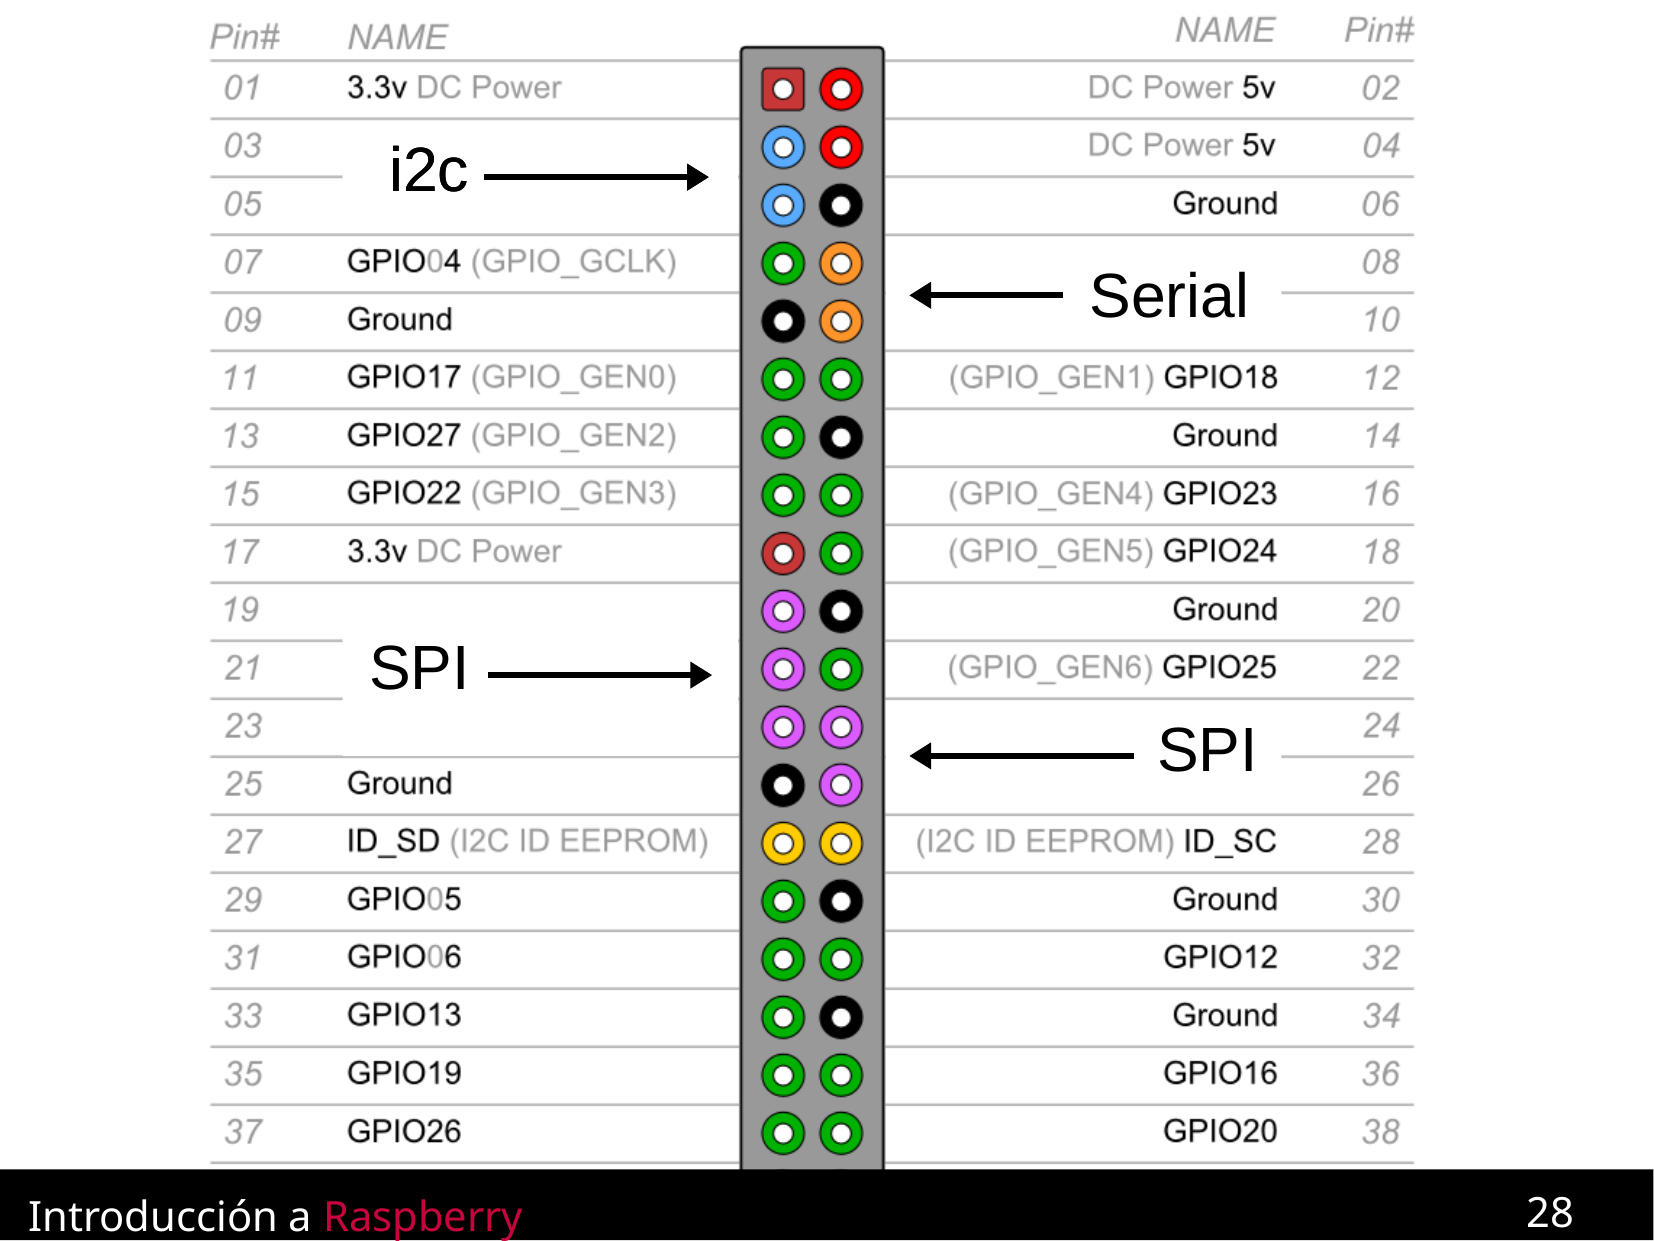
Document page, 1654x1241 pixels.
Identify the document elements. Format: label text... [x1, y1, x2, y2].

text_box SPI [1142, 707, 1276, 863]
text_box Serial [1074, 253, 1288, 408]
text_box Introducción a Raspberry Pi [13, 1179, 556, 1241]
text_box i2c [374, 128, 485, 213]
text_box [342, 124, 739, 231]
text_box [885, 242, 1282, 349]
text_box [342, 590, 739, 756]
text_box [885, 702, 1282, 810]
text_box [0, 1169, 1654, 1241]
picture [200, 0, 1454, 1169]
text_box SPI [354, 625, 488, 781]
text_box <number> [1521, 1175, 1654, 1241]
